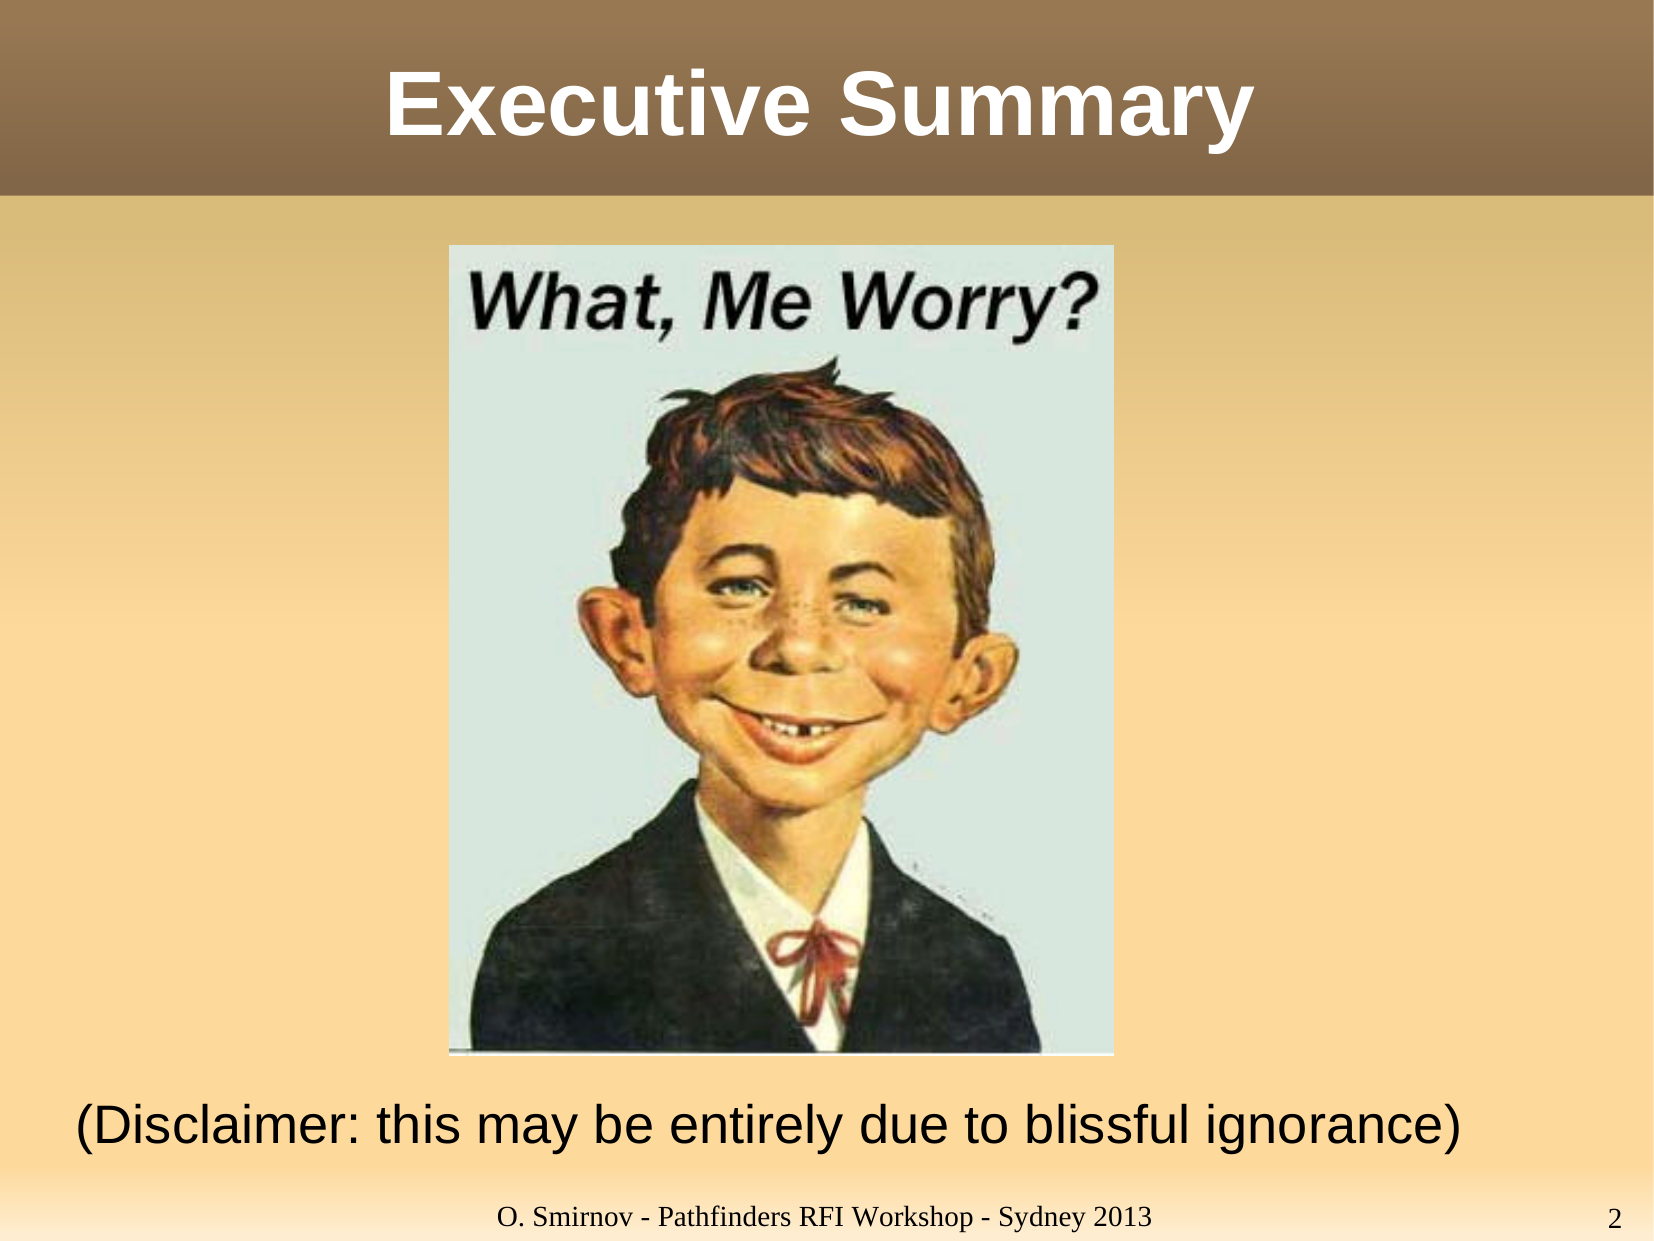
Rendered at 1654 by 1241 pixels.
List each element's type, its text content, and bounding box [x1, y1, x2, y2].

title Executive Summary [76, 0, 1565, 208]
picture [0, 0, 1654, 1241]
list (Disclaimer: this may be entirely due to blissful ignorance) [75, 339, 1564, 1158]
